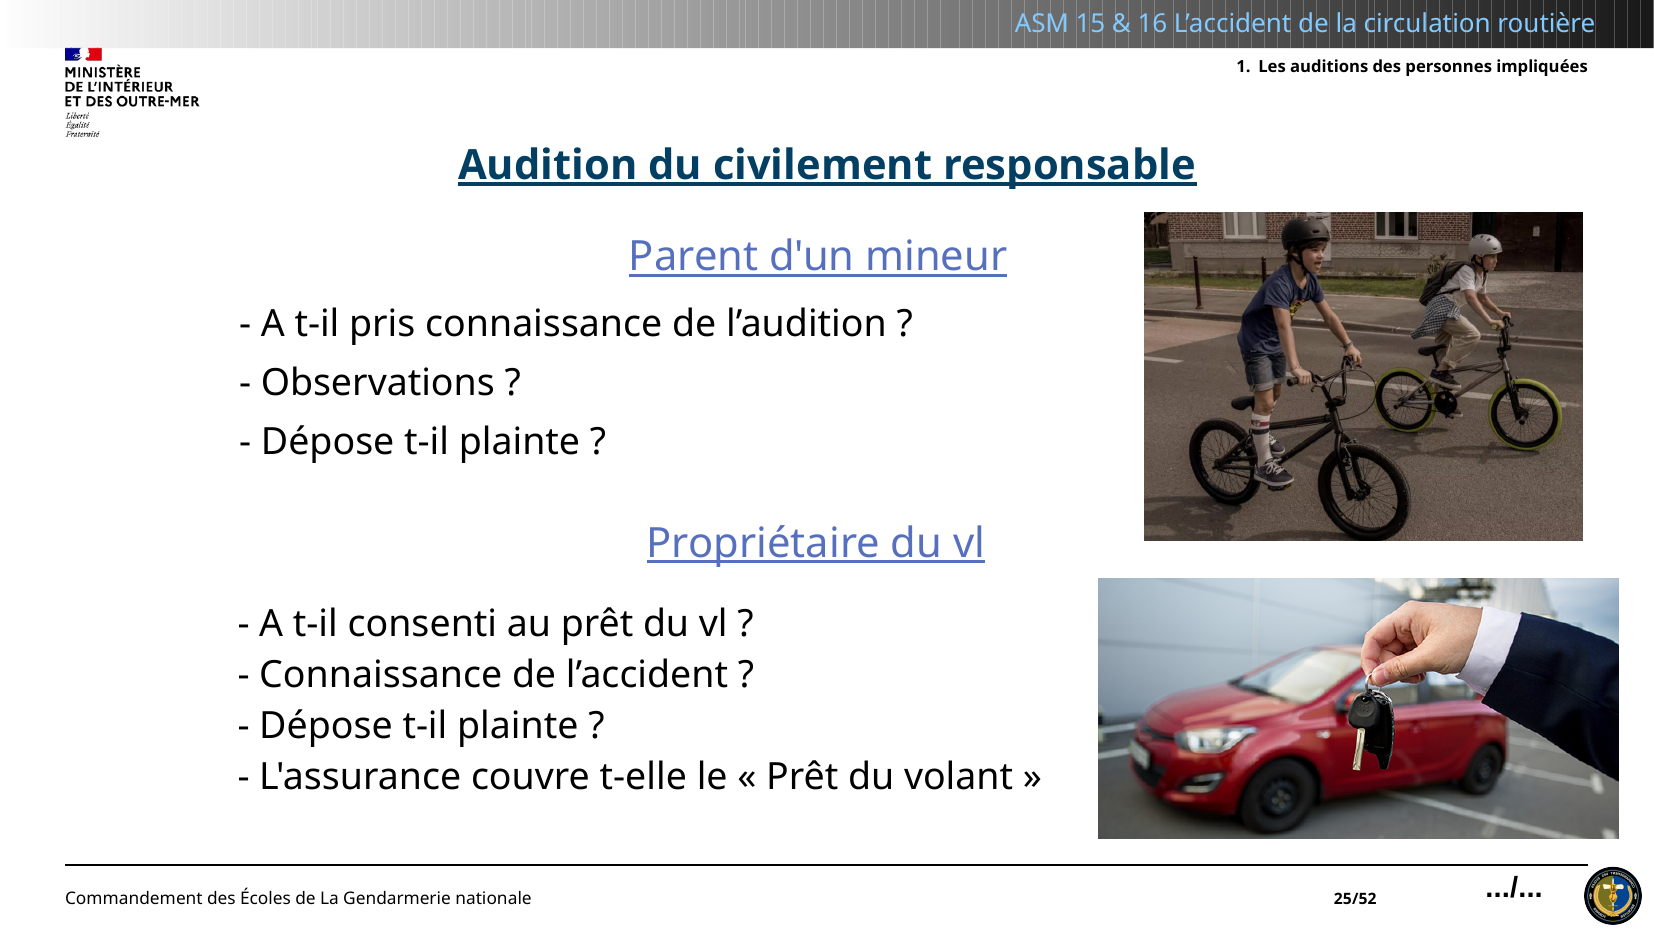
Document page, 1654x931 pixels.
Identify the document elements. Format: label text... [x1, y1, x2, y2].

list LES AUDITIONS DES PERSONNES IMPLIQUÉES [598, 56, 1589, 122]
text_box .../... [1470, 863, 1569, 912]
text_box Audition du civilement responsable [411, 126, 1235, 203]
text_box - Dépose t-il plainte ? [224, 407, 688, 474]
picture [1098, 578, 1619, 839]
text_box - Observations ? [224, 348, 591, 407]
text_box Parent d'un mineur [614, 218, 1030, 285]
picture [1584, 862, 1642, 925]
picture [1144, 212, 1583, 541]
picture [65, 49, 213, 138]
text_box Propriétaire du vl [631, 504, 1022, 572]
text_box - A t-il consenti au prêt du vl ? - Connaissance de l’accident ? - Dépose t-il plainte ? - L'assurance couvre t-elle le « Prêt du volant » [222, 589, 1098, 810]
text_box - A t-il pris connaissance de l’audition ? [224, 289, 1046, 356]
